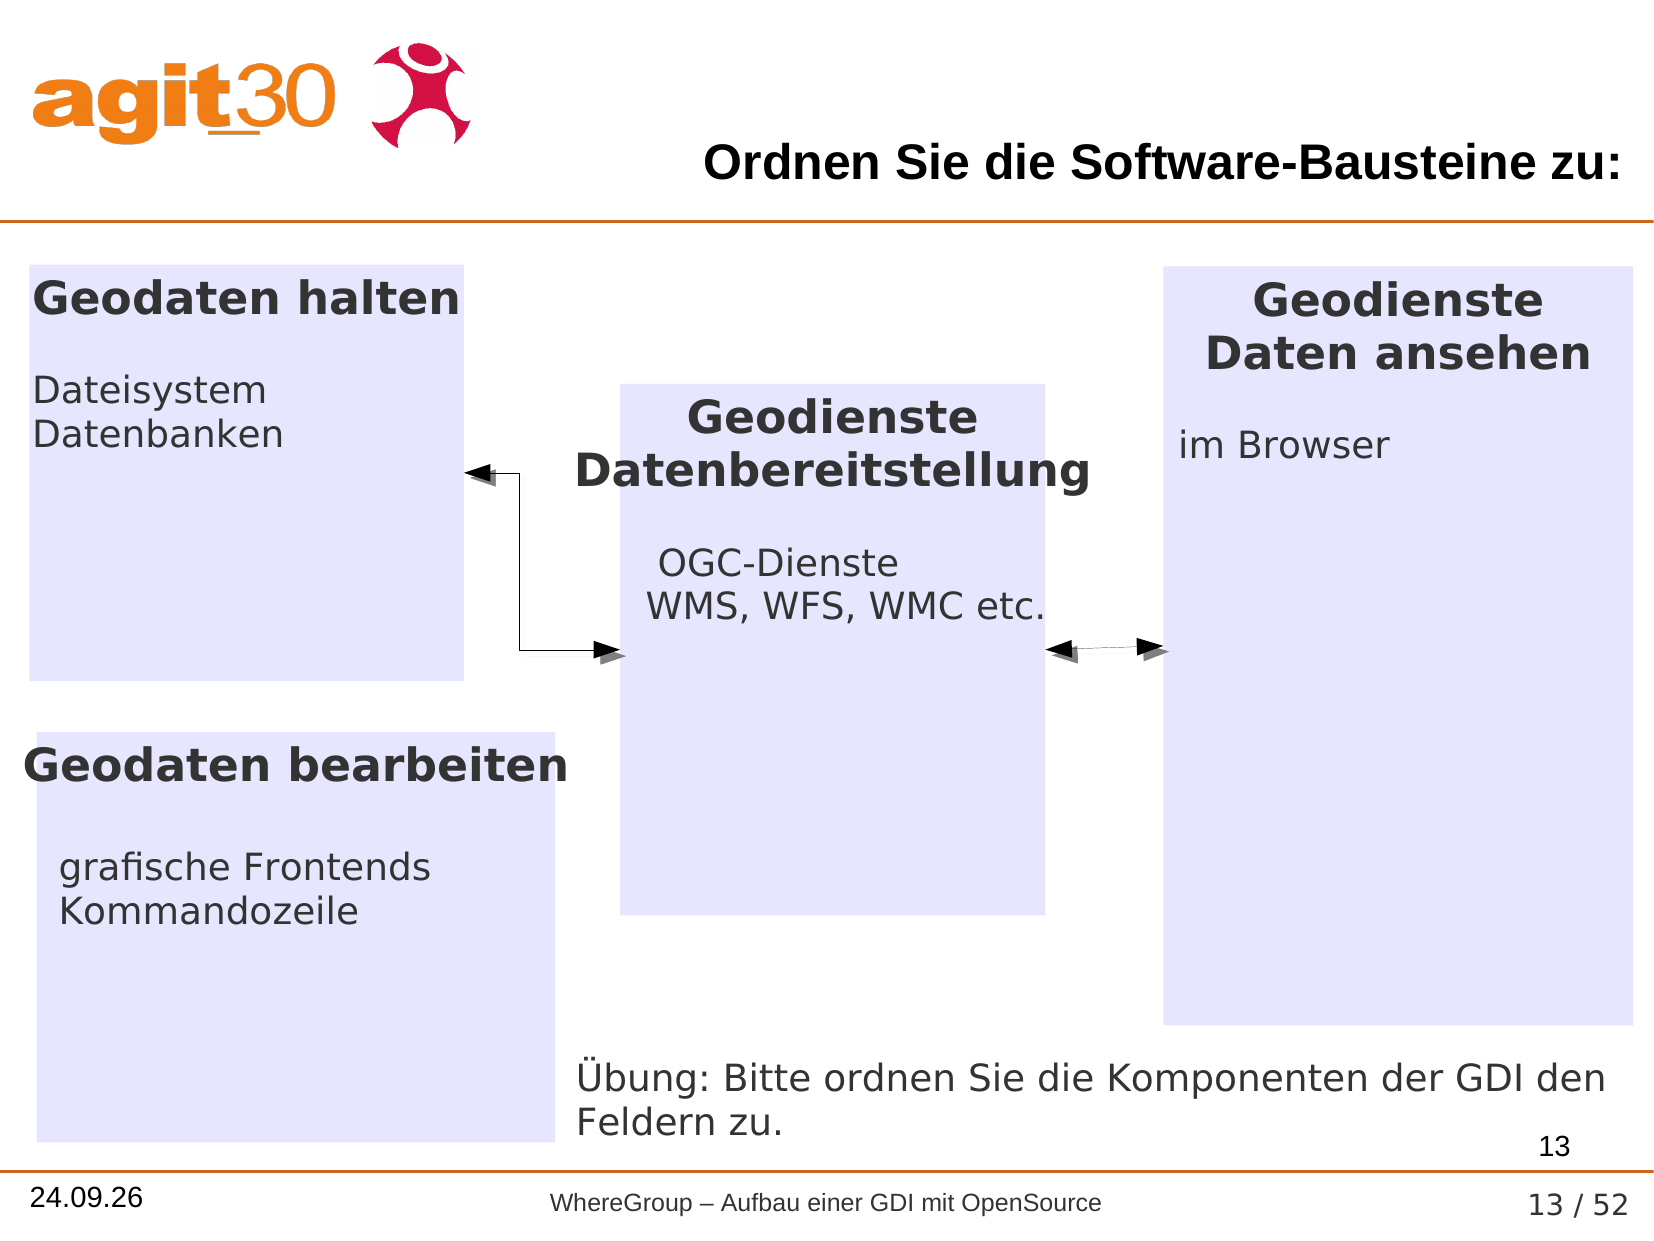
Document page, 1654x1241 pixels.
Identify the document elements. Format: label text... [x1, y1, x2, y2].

title Ordnen Sie die Software-Bausteine zu: [236, 118, 1625, 207]
text_box Geodaten bearbeiten grafische Frontends Kommandozeile [36, 731, 556, 1143]
text_box Geodaten halten Dateisystem Datenbanken [29, 264, 464, 682]
text_box Übung: Bitte ordnen Sie die Komponenten der GDI den Feldern zu. [561, 1049, 1654, 1152]
text_box Geodienste Daten ansehen im Browser [1163, 266, 1634, 1026]
text_box Geodienste Datenbereitstellung OGC-Dienste WMS, WFS, WMC etc. [620, 383, 1046, 916]
picture [29, 58, 340, 148]
